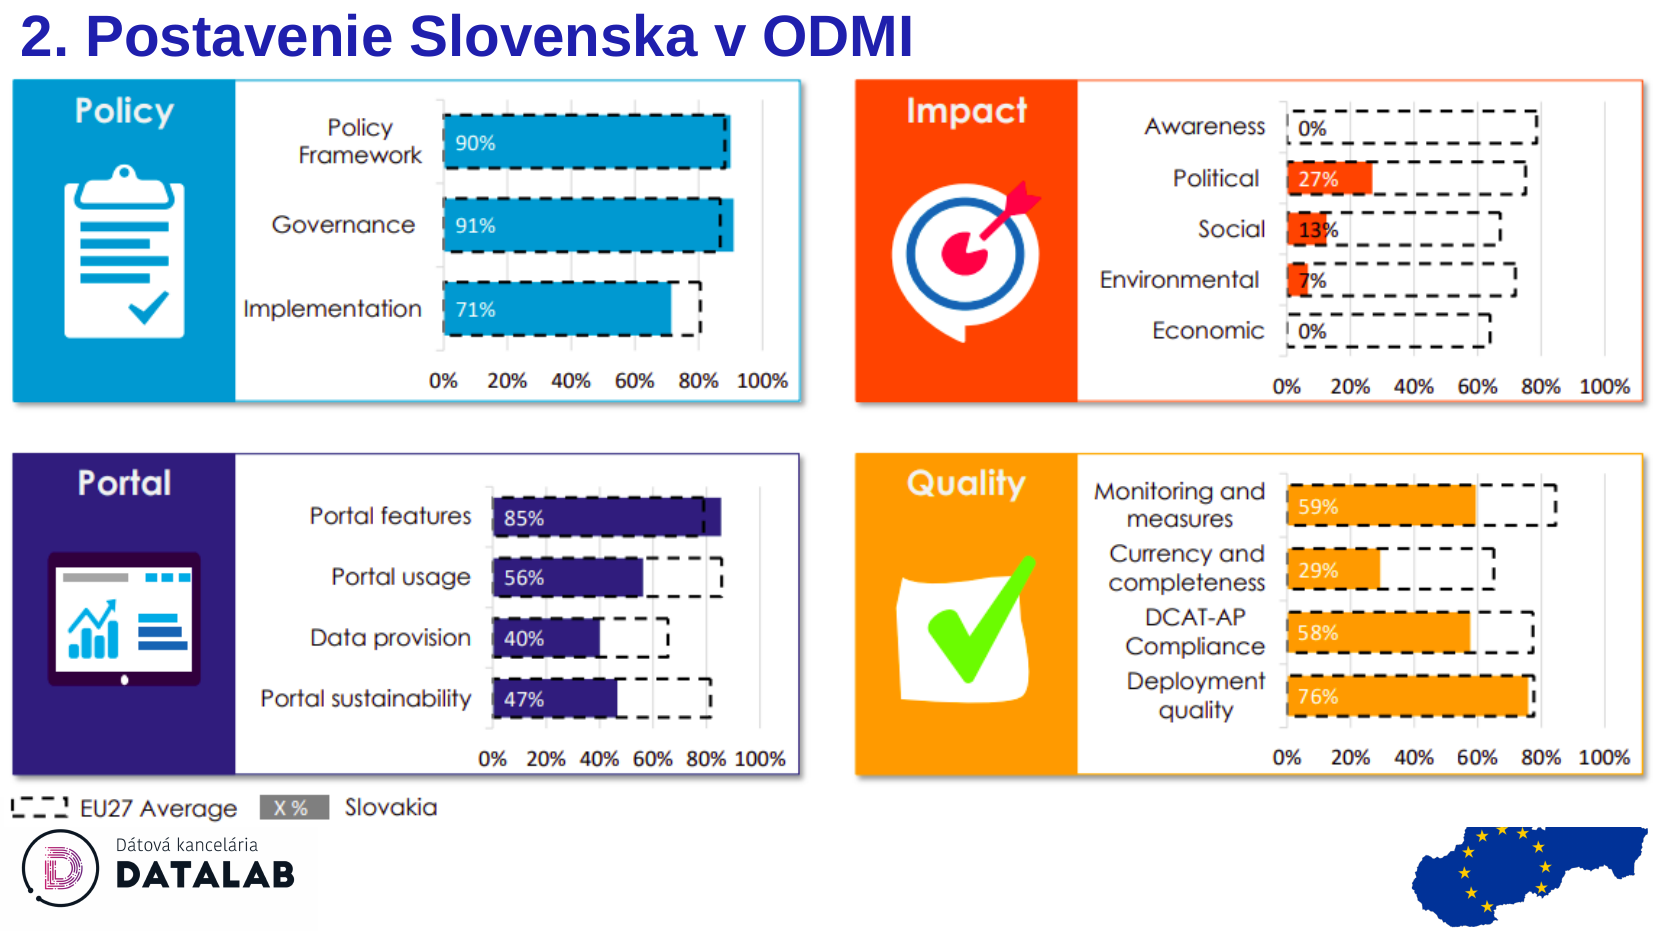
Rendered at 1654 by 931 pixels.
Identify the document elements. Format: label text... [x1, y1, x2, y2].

picture [0, 75, 1654, 931]
title 2. Postavenie Slovenska v ODMI [20, 0, 987, 75]
